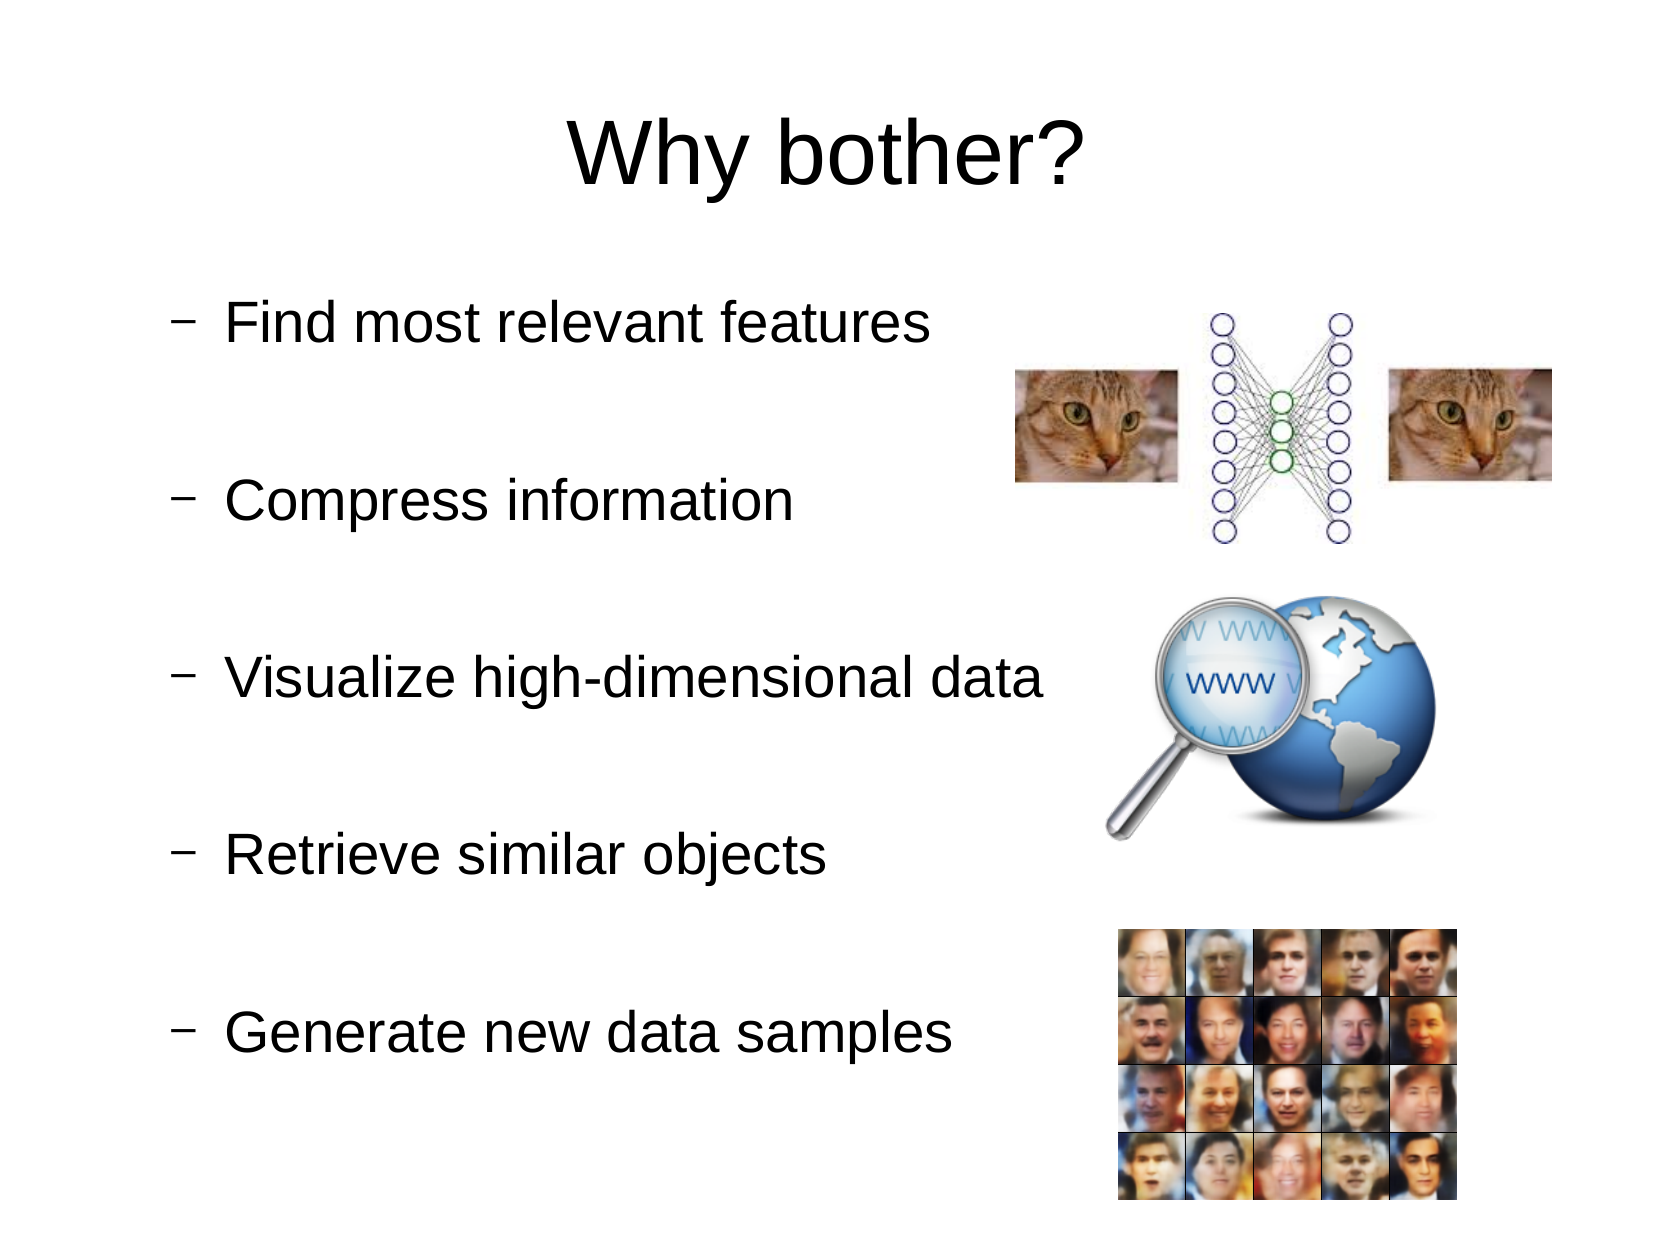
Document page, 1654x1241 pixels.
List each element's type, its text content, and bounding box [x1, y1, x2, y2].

picture [1118, 929, 1457, 1201]
title Why bother? [82, 49, 1571, 257]
list Find most relevant features Compress information Visualize high-dimensional data Retrieve similar objects Generate new data samples [82, 290, 1571, 1241]
picture [1015, 313, 1552, 907]
